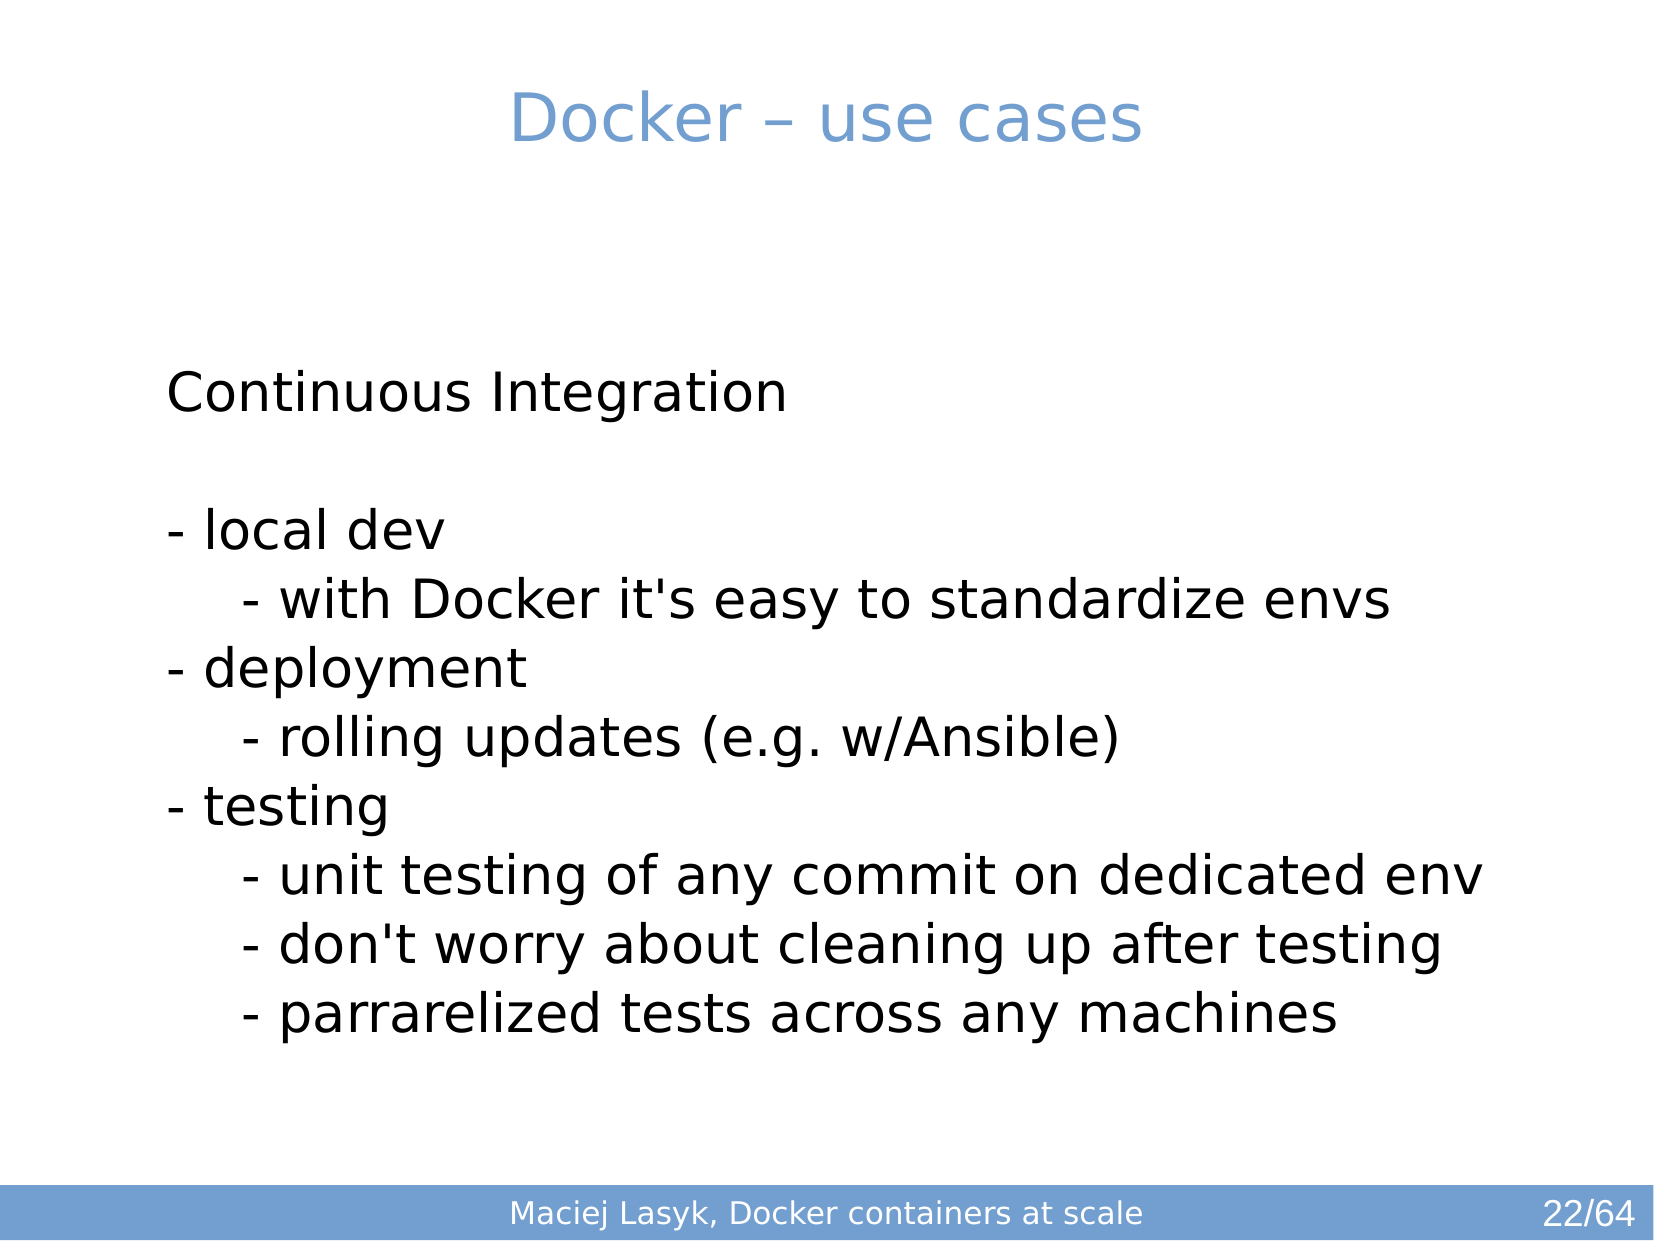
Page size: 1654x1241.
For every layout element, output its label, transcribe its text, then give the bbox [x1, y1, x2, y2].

text_box Maciej Lasyk, Docker containers at scale [494, 1188, 1160, 1240]
text_box 22/64 [1527, 1185, 1651, 1241]
text_box Docker – use cases [493, 72, 1161, 166]
text_box [0, 1185, 1527, 1241]
text_box Continuous Integration - local dev - with Docker it's easy to standardize envs - deployment - rolling updates (e.g. w/Ansible) - testing - unit testing of any commit on dedicated env - don't worry about cleaning up after testing - parrarelized tests across any machines [151, 353, 1502, 1054]
